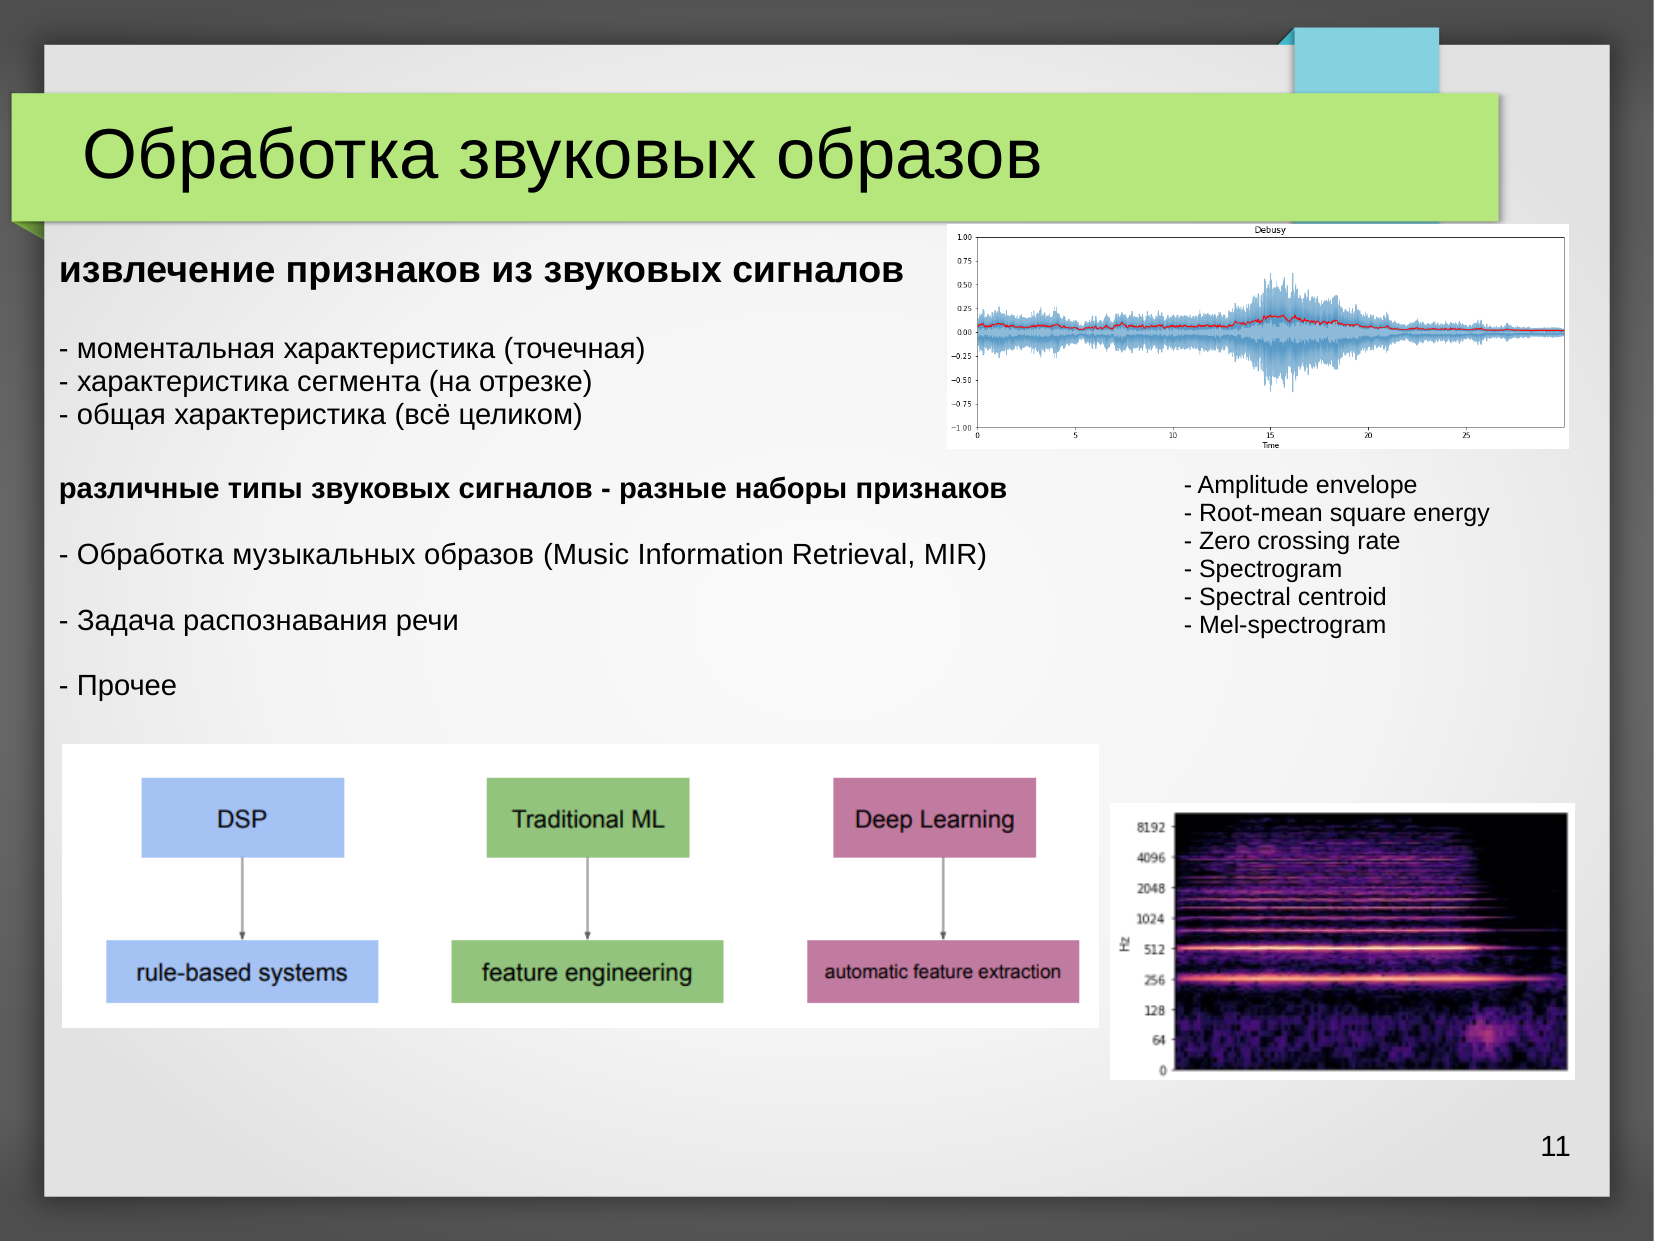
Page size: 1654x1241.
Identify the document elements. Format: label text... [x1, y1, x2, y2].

text_box извлечение признаков из звуковых сигналов - моментальная характеристика (точечная) - характеристика сегмента (на отрезке) - общая характеристика (всё целиком) различные типы звуковых сигналов - разные наборы признаков - Обработка музыкальных образов (Music Information Retrieval, MIR) - Задача распознавания речи - Прочее [59, 248, 1063, 702]
picture [0, 0, 1654, 1241]
text_box - Amplitude envelope - Root-mean square energy - Zero crossing rate - Spectrogram - Spectral centroid - Mel-spectrogram [1169, 463, 1571, 792]
title Обработка звуковых образов [82, 114, 1406, 194]
